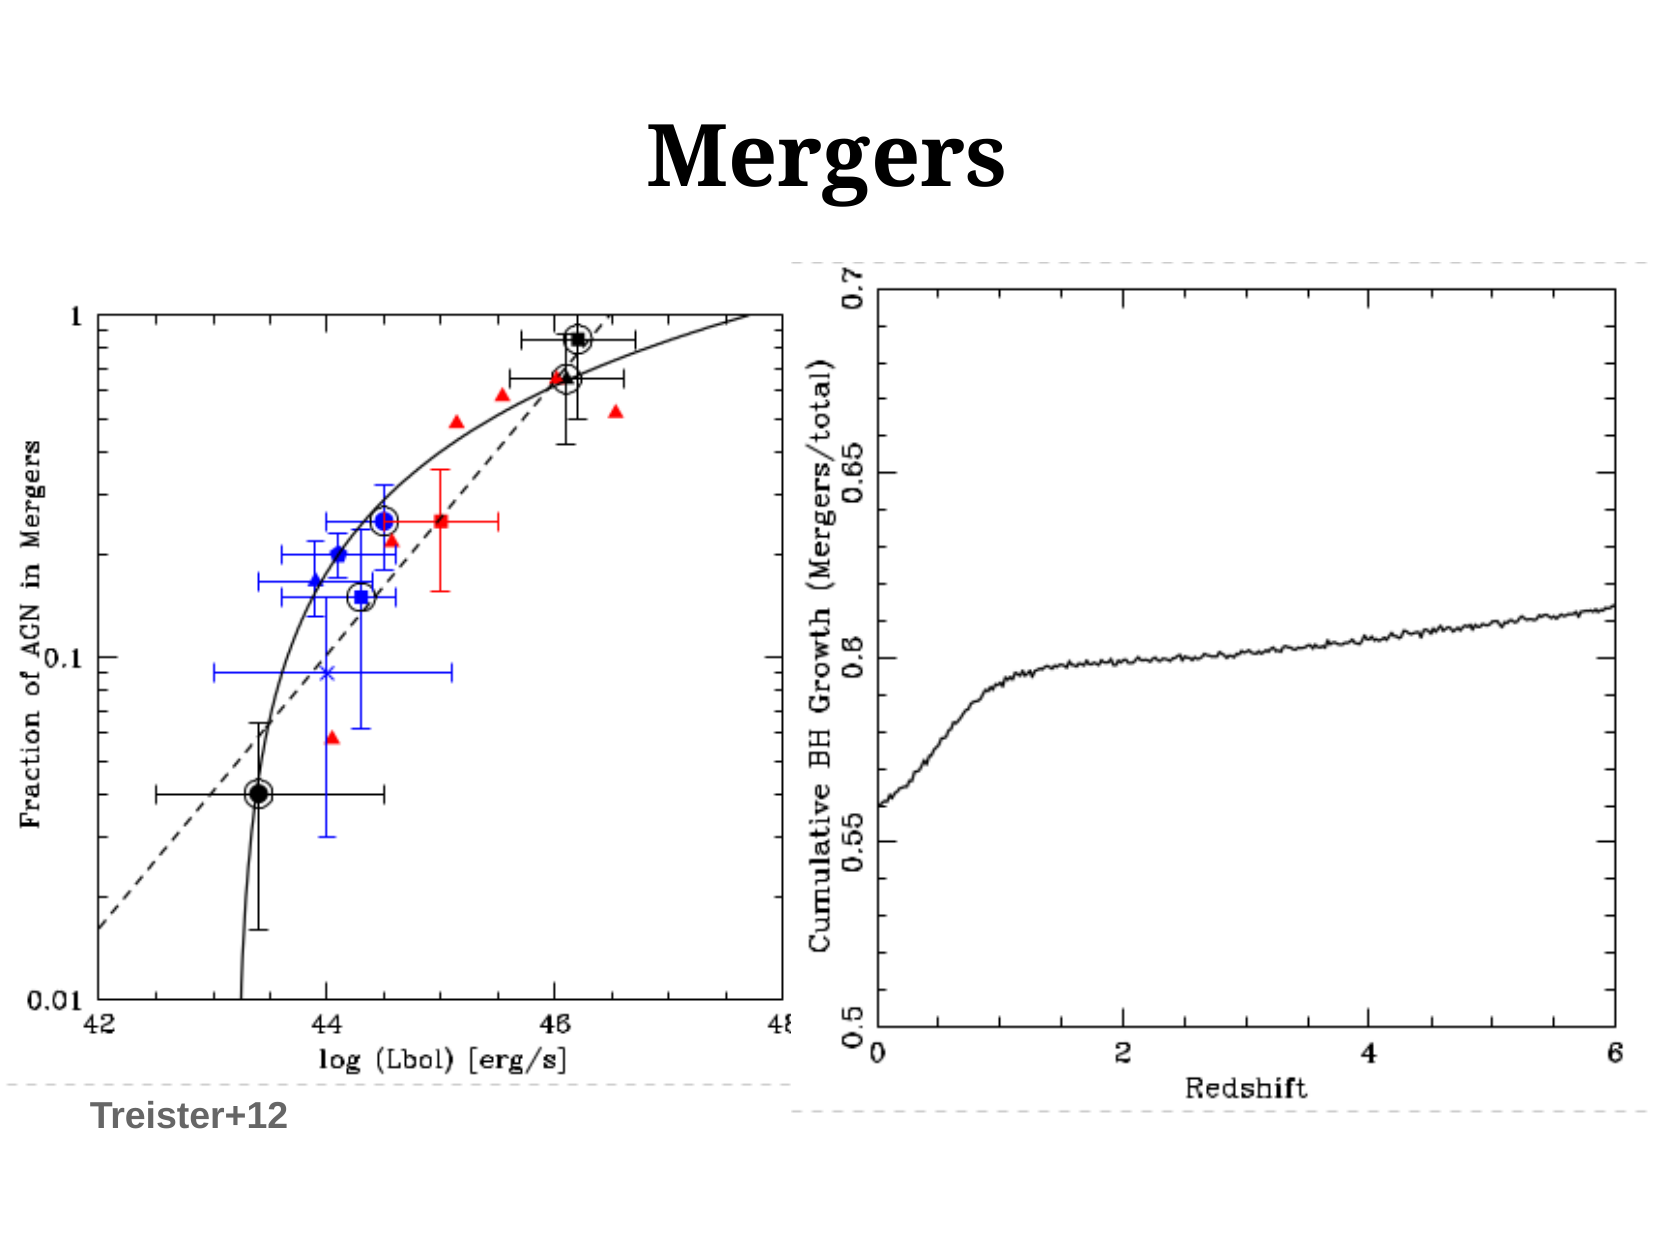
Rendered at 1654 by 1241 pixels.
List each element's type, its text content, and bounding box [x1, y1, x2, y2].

picture [0, 262, 1654, 1115]
text_box Treister+12 [75, 1087, 713, 1145]
title Mergers [82, 49, 1571, 257]
